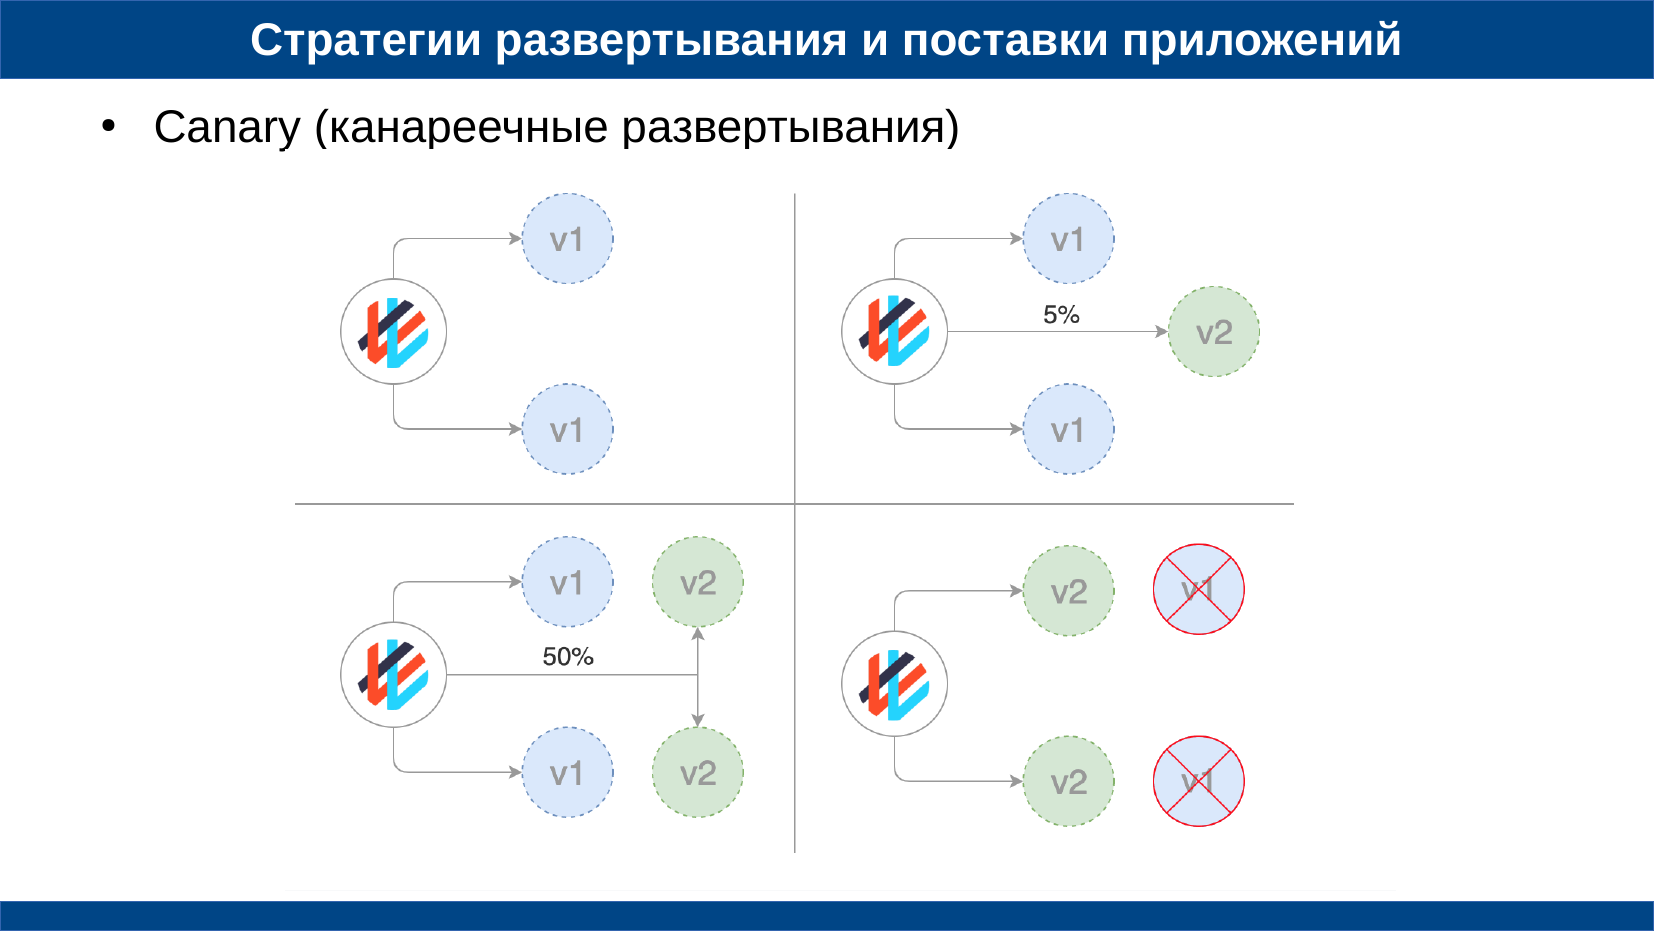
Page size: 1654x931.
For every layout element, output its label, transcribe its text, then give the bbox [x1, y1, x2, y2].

picture [285, 149, 1396, 891]
list Canary (канареечные развертывания) [82, 101, 1571, 359]
title Стратегии развертывания и поставки приложений [0, 0, 1654, 79]
